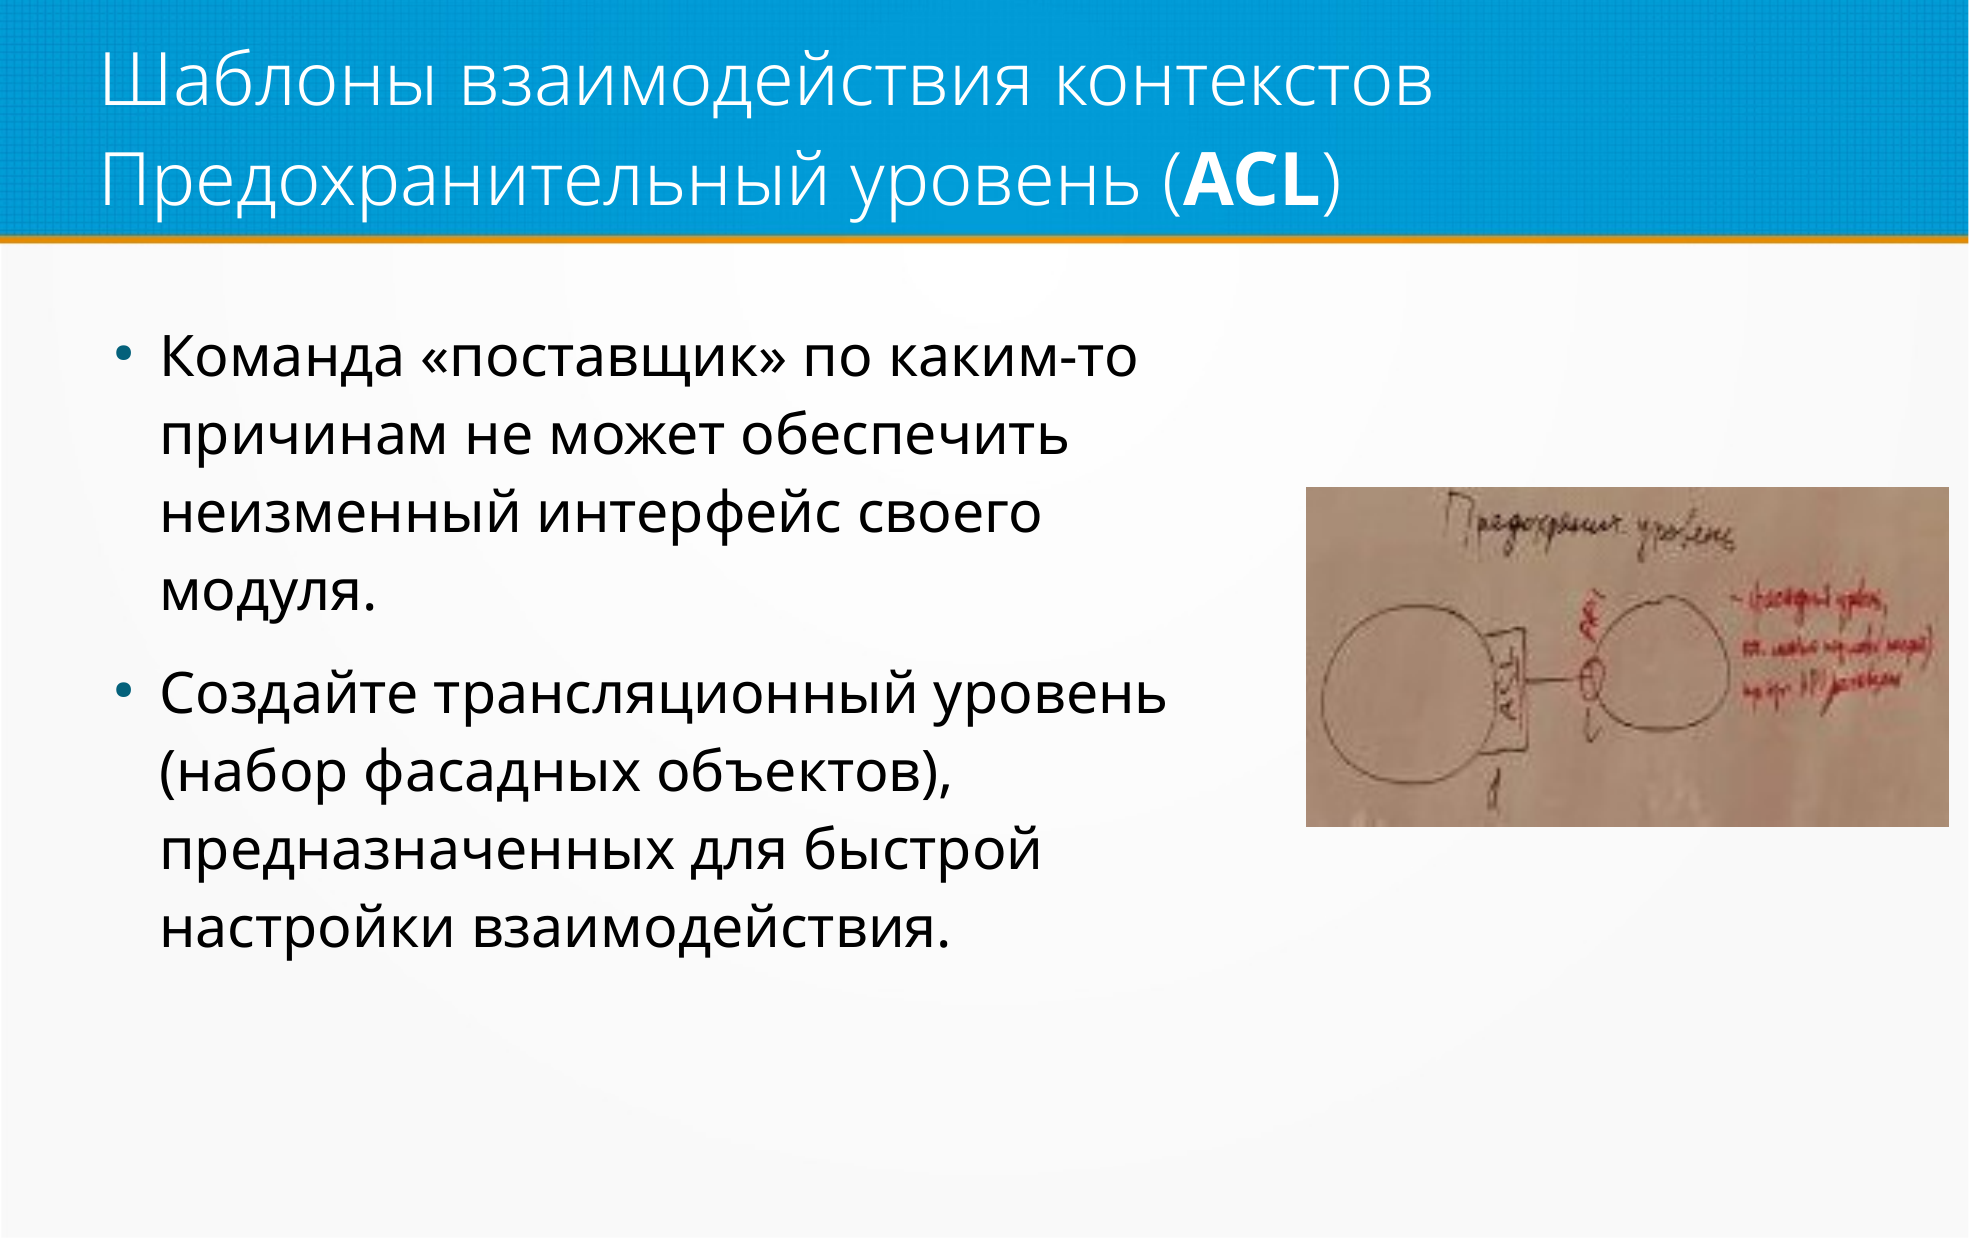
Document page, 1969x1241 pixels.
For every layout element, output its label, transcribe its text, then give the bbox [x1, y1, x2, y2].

title Шаблоны взаимодействия контекстов Предохранительный уровень (ACL) [98, 19, 1870, 227]
picture [0, 233, 1969, 1241]
list Команда «поставщик» по каким-то причинам не может обеспечить неизменный интерфейс своего модуля. Создайте трансляционный уровень (набор фасадных объектов), предназначенных для быстрой настройки взаимодействия. [98, 315, 1252, 969]
